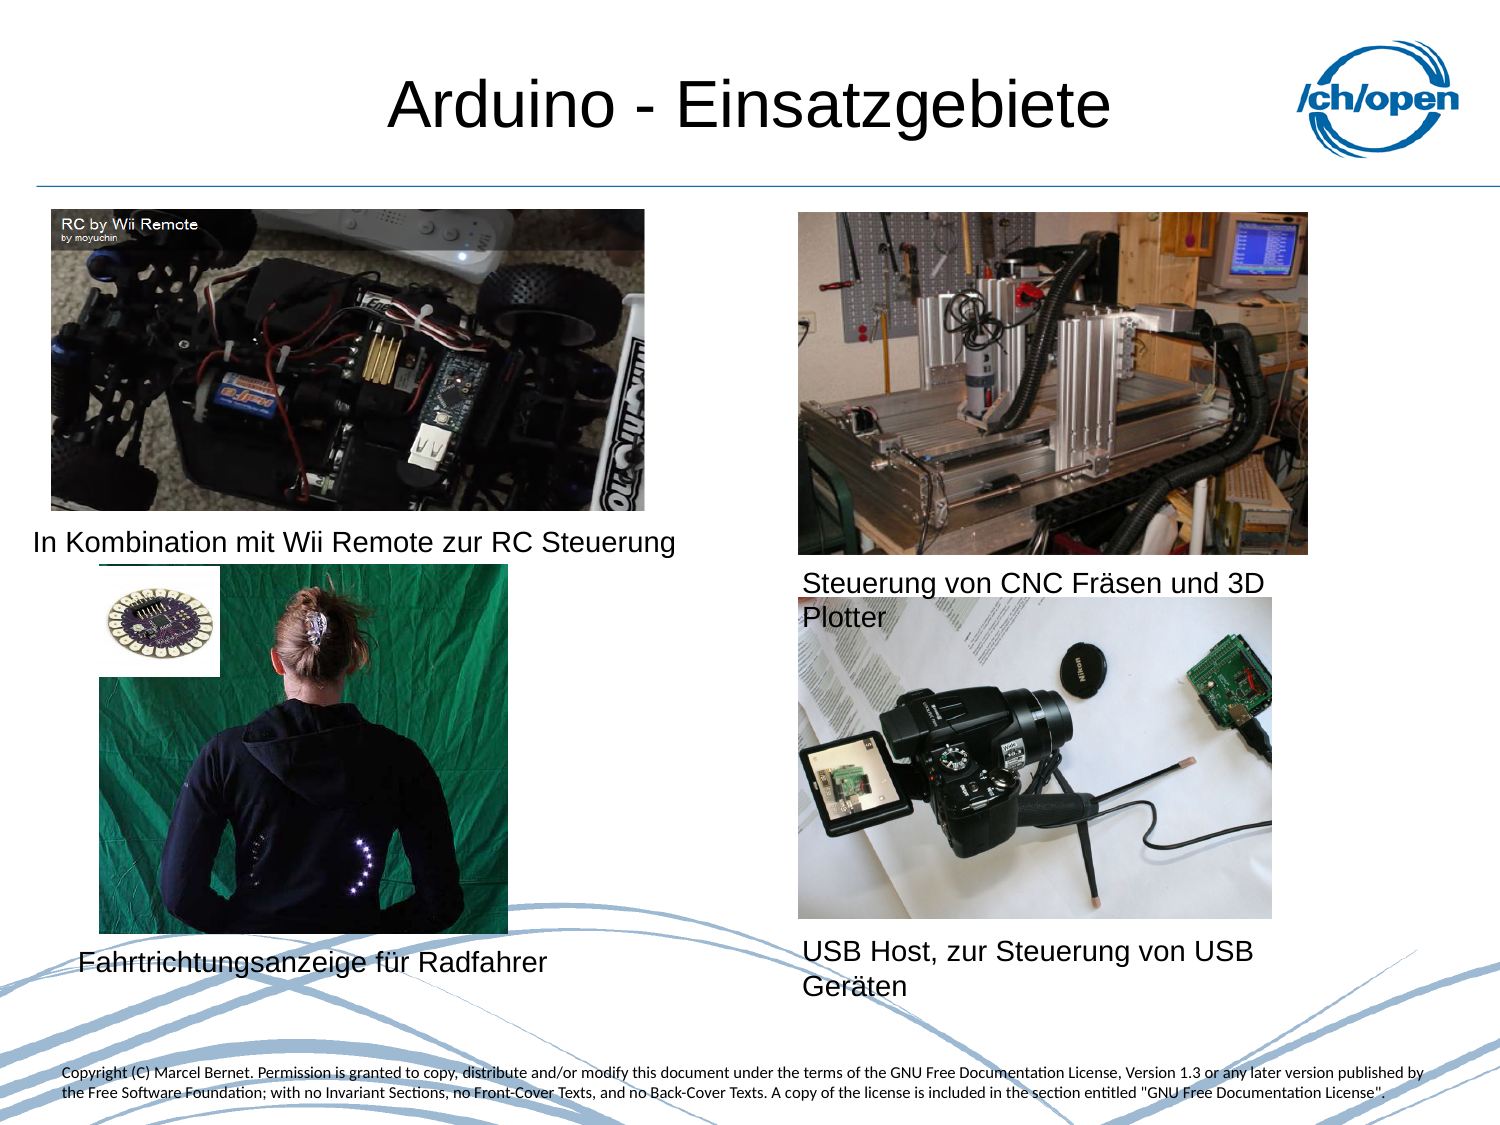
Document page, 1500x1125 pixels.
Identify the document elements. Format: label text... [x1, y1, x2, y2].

picture [798, 212, 1308, 555]
picture [96, 564, 508, 934]
picture [798, 601, 1272, 919]
title Arduino - Einsatzgebiete [75, 53, 1426, 173]
picture [51, 208, 645, 511]
text_box Steuerung von CNC Fräsen und 3D Plotter [787, 556, 1365, 601]
text_box In Kombination mit Wii Remote zur RC Steuerung [17, 515, 697, 560]
text_box USB Host, zur Steuerung von USB Geräten [787, 925, 1304, 1000]
text_box Fahrtrichtungsanzeige für Radfahrer [62, 935, 573, 980]
